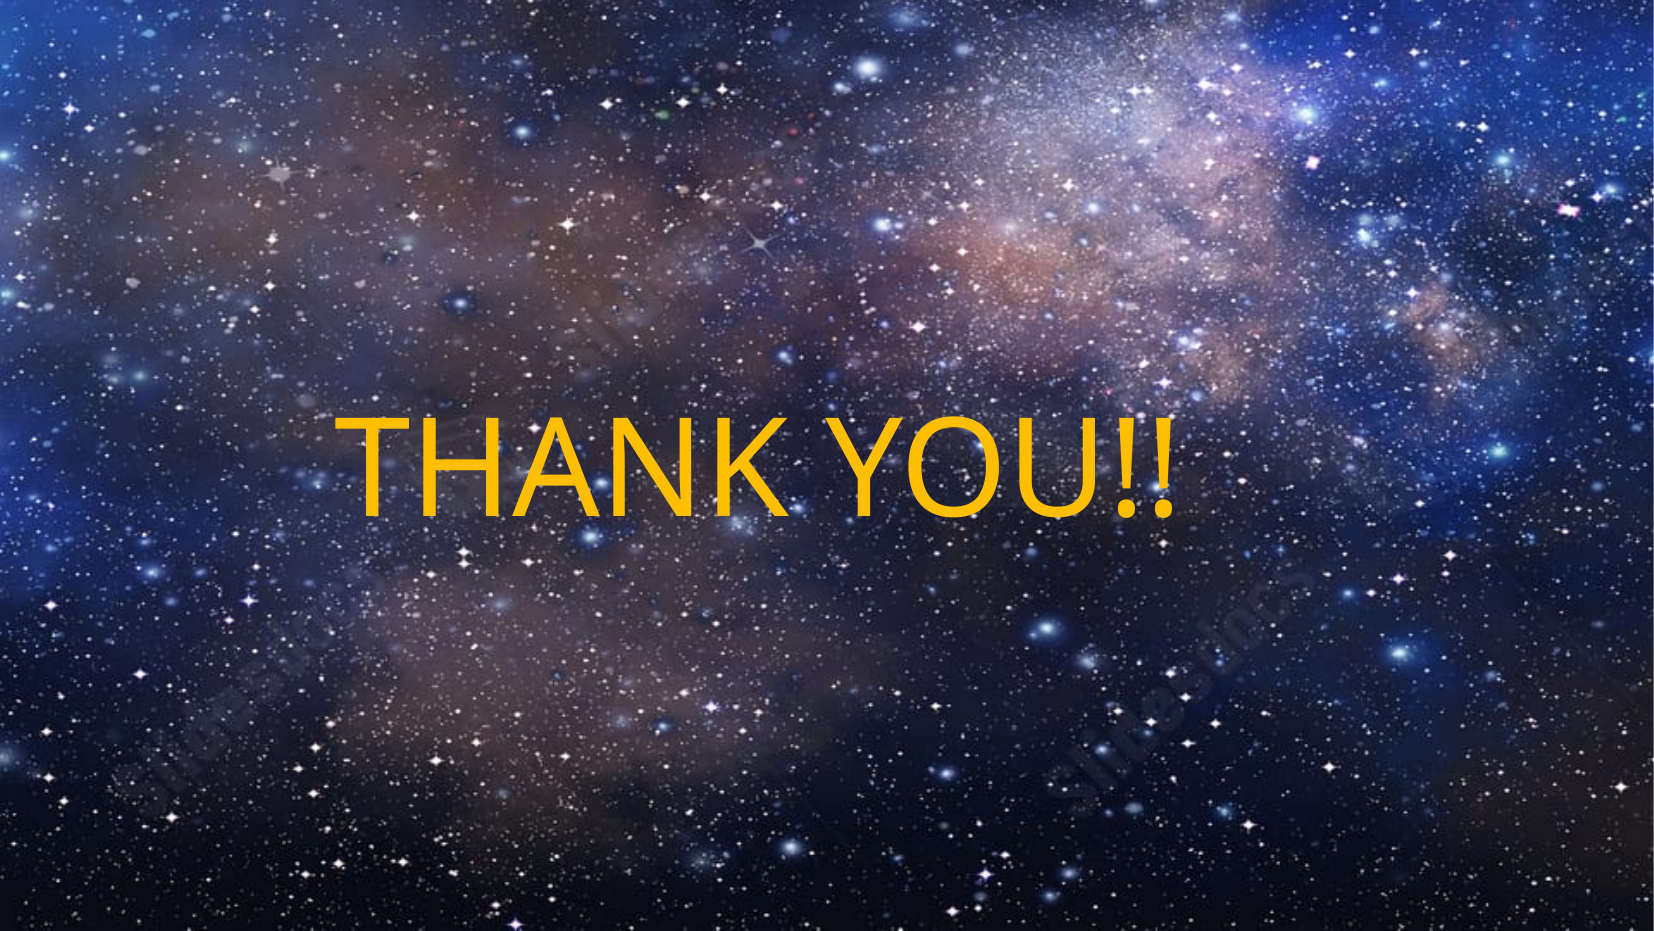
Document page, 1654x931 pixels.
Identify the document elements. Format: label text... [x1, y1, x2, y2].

picture [0, 0, 1654, 931]
title THANK YOU!! [97, 227, 1456, 700]
